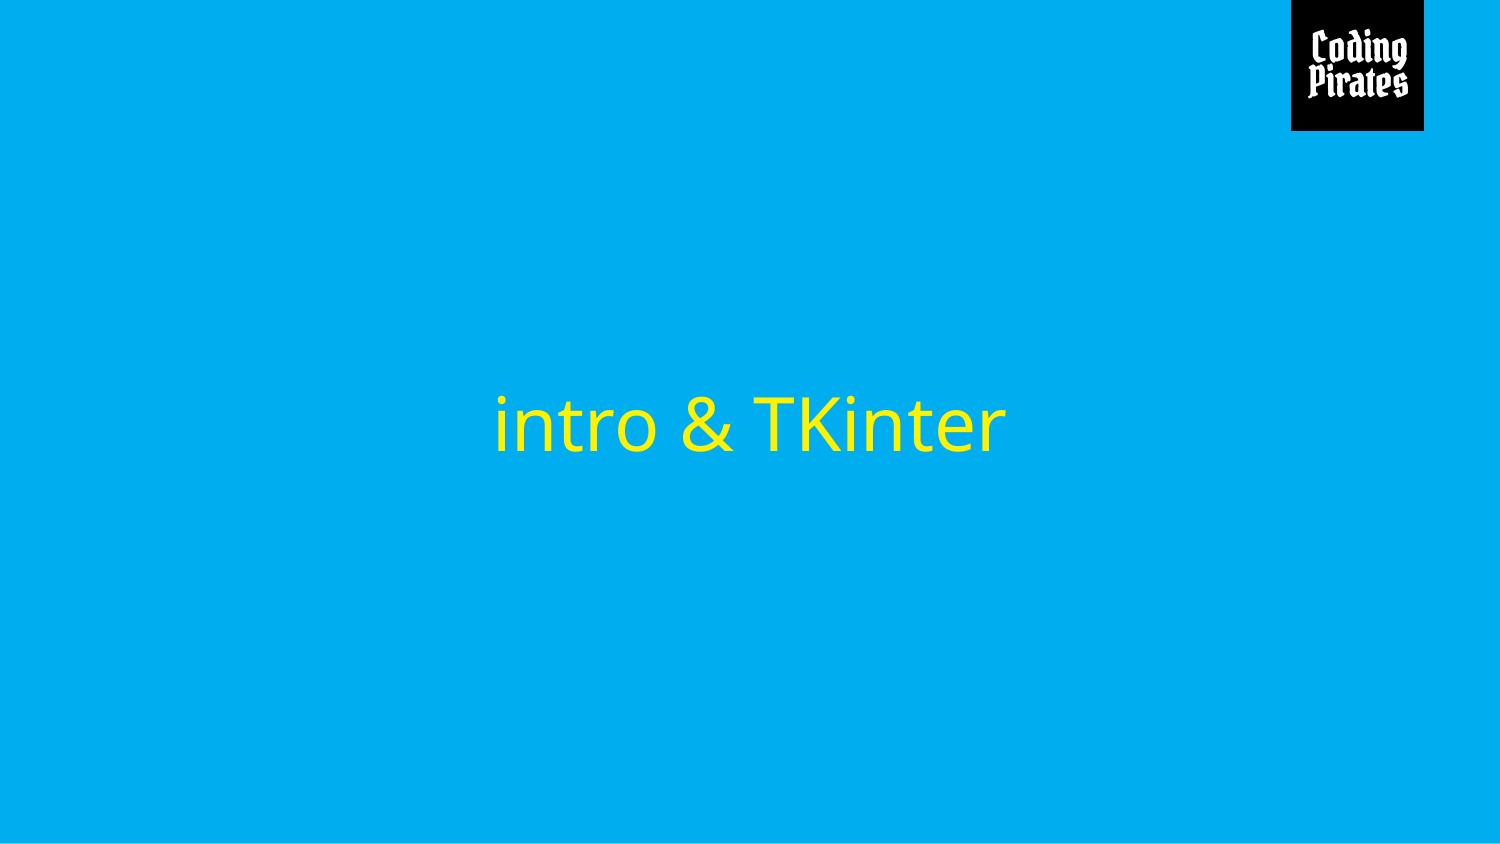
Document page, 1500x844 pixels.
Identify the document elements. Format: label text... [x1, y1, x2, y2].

picture [1292, 0, 1423, 130]
title intro & TKinter [51, 352, 1449, 491]
